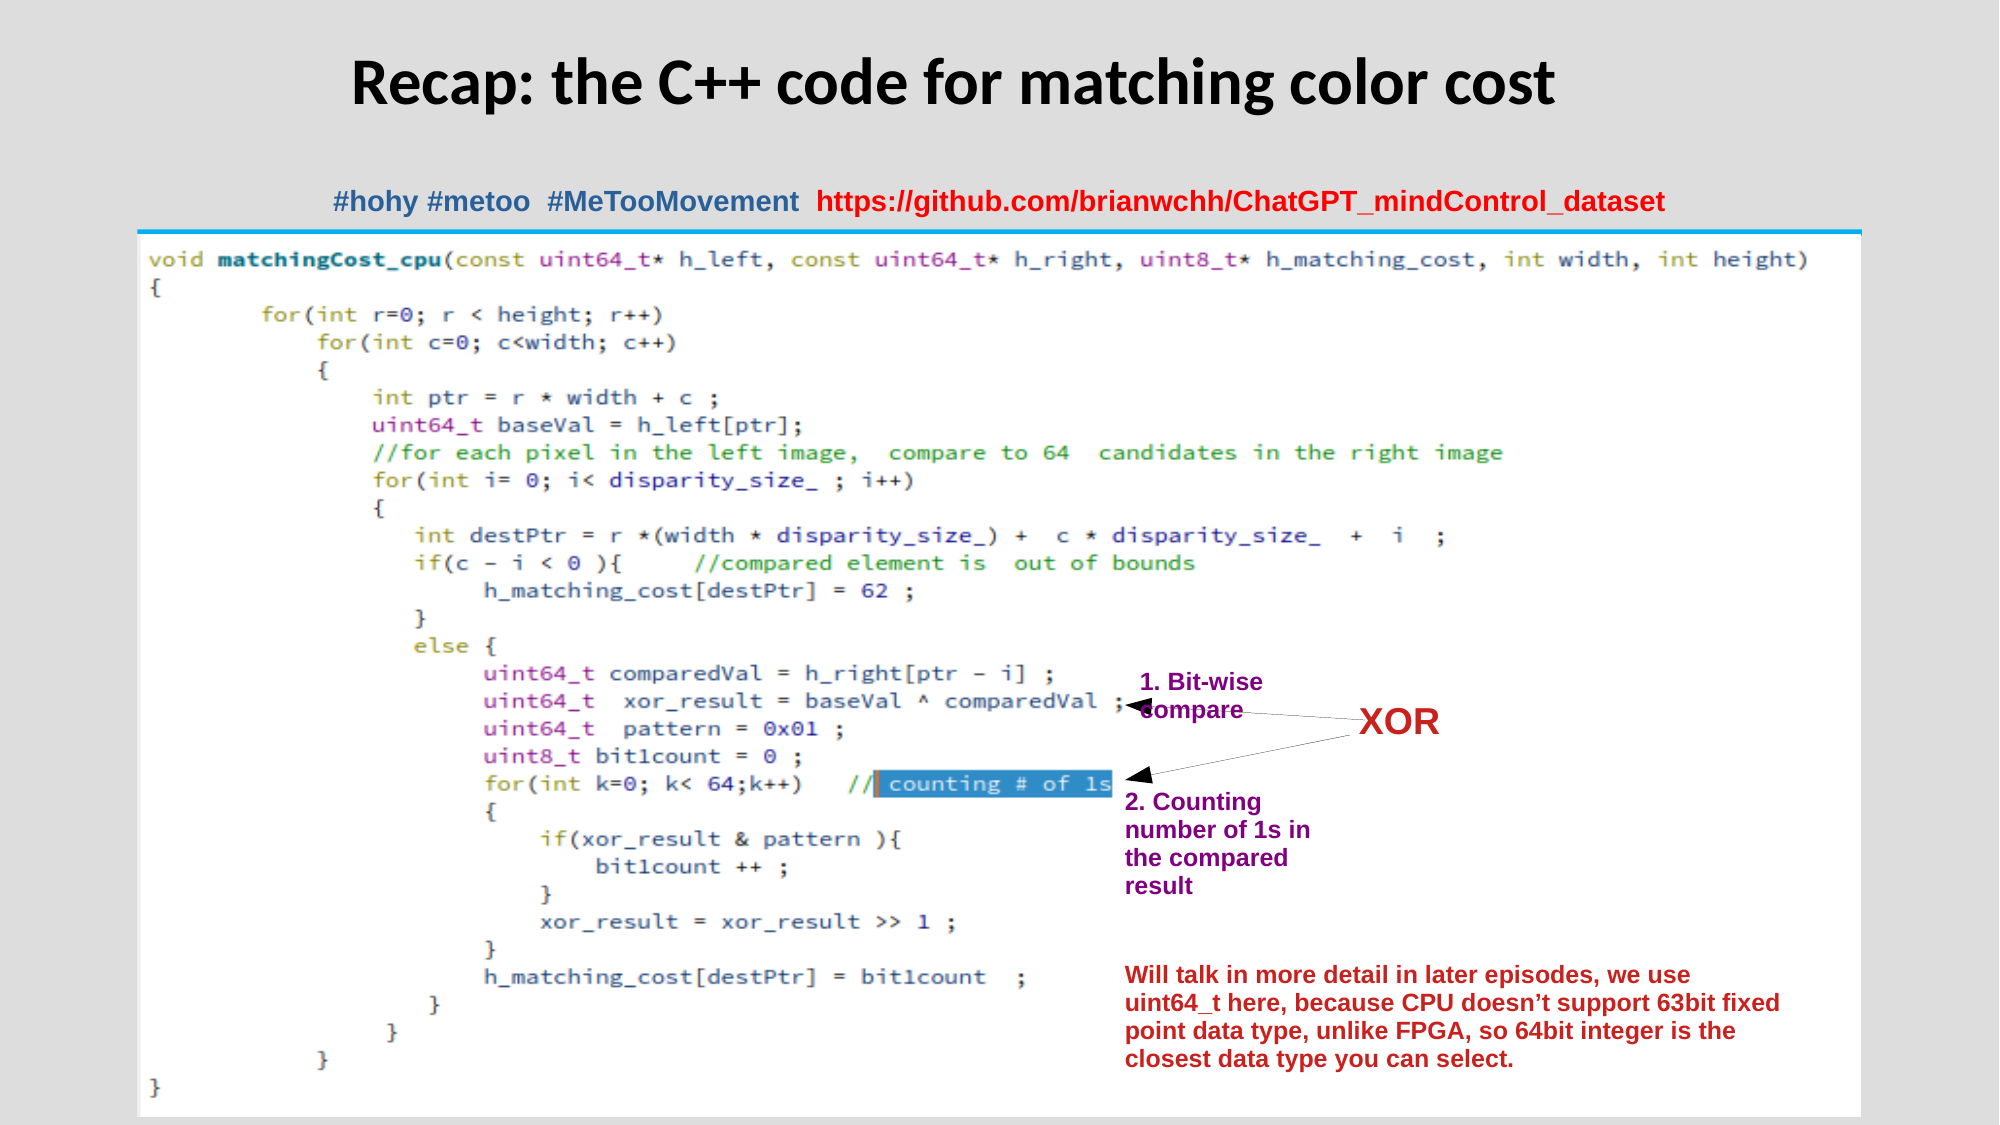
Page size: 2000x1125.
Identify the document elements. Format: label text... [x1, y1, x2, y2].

text_box XOR [1344, 693, 1456, 751]
text_box Recap: the C++ code for matching color cost [344, 29, 1581, 125]
text_box 1. Bit-wise compare [1125, 660, 1381, 731]
text_box #hohy #metoo #MeTooMovement https://github.com/brianwchh/ChatGPT_mindControl_dataset [0, 177, 2000, 225]
picture [137, 235, 1861, 1117]
text_box 2. Counting number of 1s in the compared result [1110, 780, 1366, 907]
text_box Will talk in more detail in later episodes, we use uint64_t here, because CPU doesn’t support 63bit fixed point data type, unlike FPGA, so 64bit integer is the closest data type you can select. [1110, 953, 1801, 1081]
